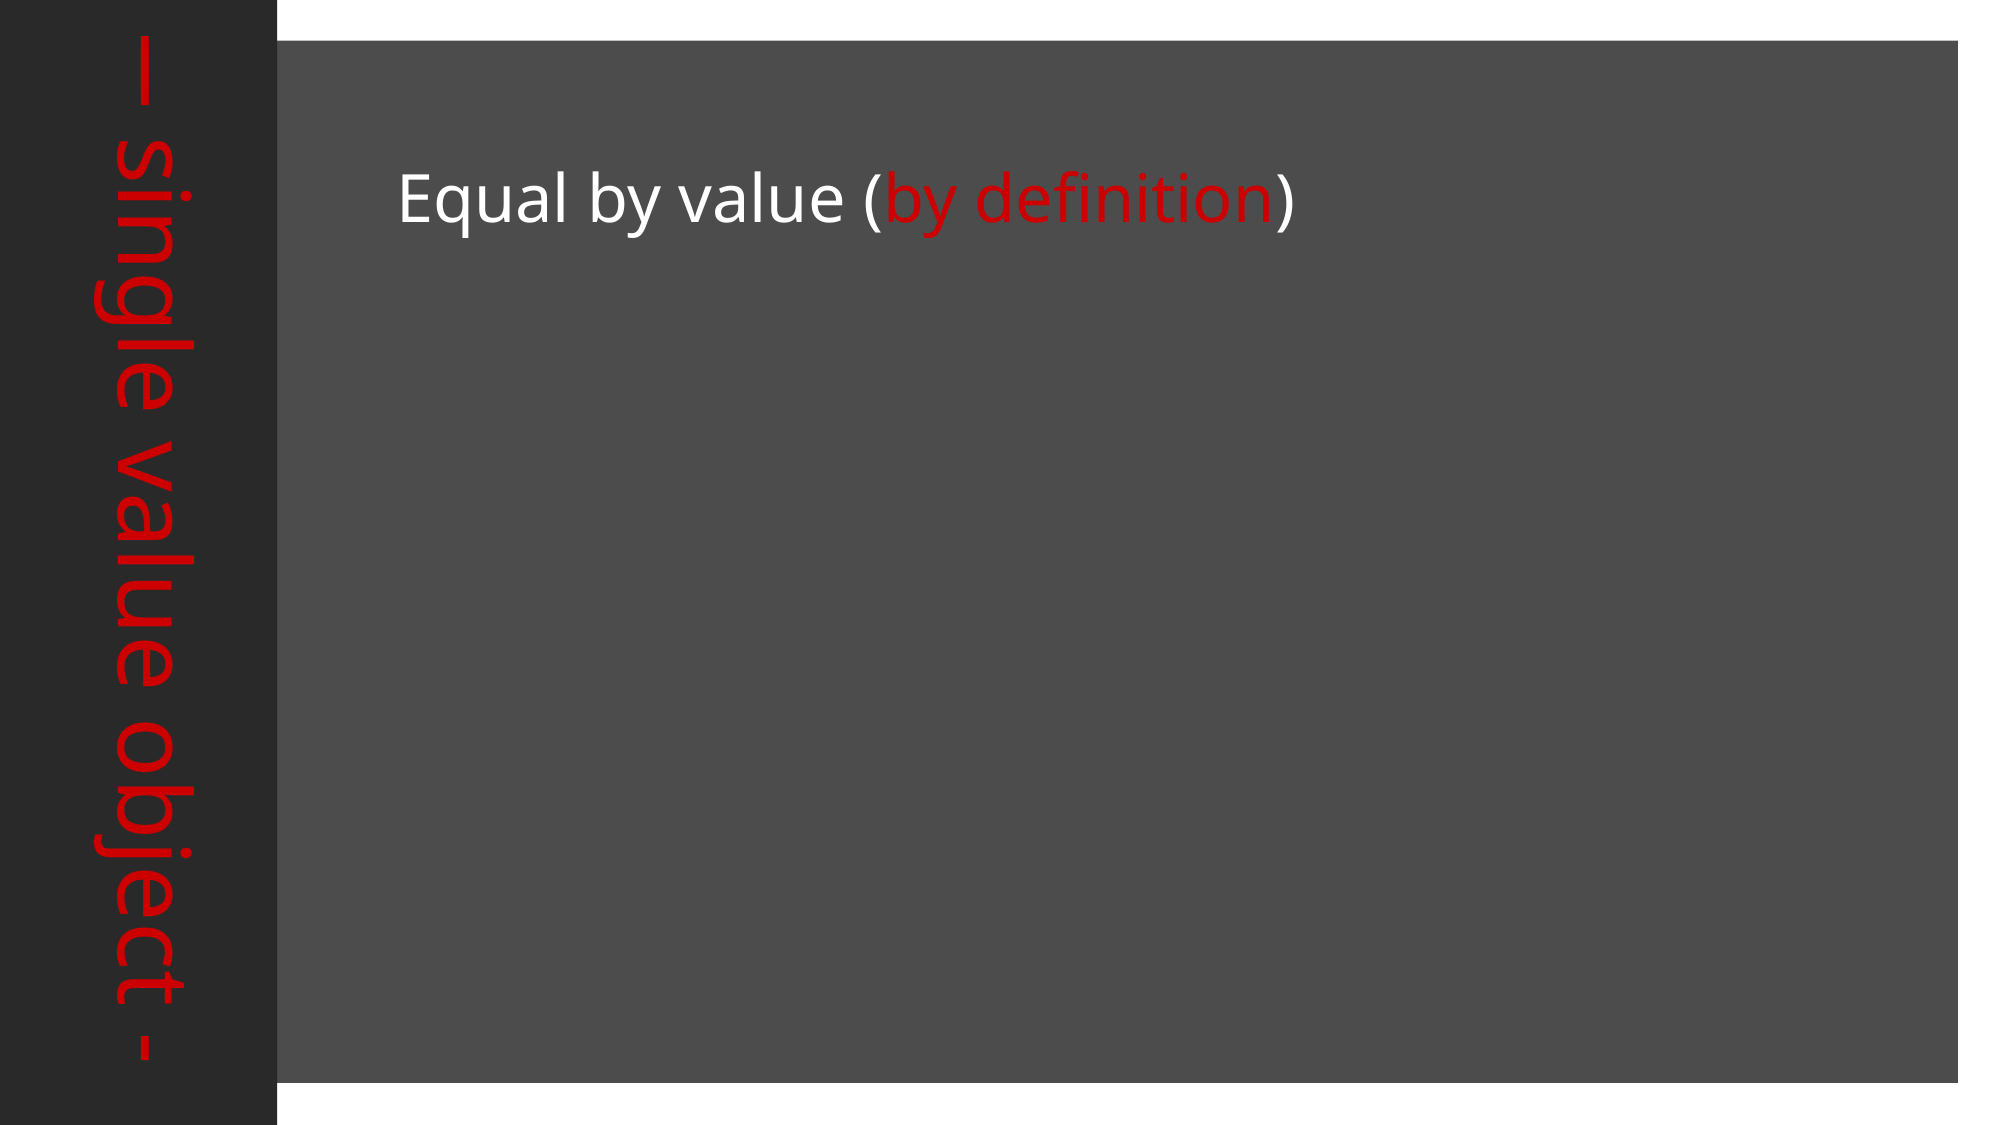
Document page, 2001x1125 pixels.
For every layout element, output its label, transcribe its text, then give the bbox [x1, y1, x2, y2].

text_box [777, 210, 795, 218]
text_box [0, 0, 1958, 1125]
text_box Equal by value (by definition) [381, 28, 1660, 210]
text_box [895, 210, 914, 218]
text_box [485, 210, 503, 218]
text_box [524, 210, 541, 218]
text_box ----- single value object - [74, 17, 226, 1115]
text_box [984, 210, 1003, 218]
text_box [721, 210, 738, 218]
text_box [443, 210, 462, 218]
text_box [1203, 210, 1222, 218]
text_box [599, 210, 618, 218]
